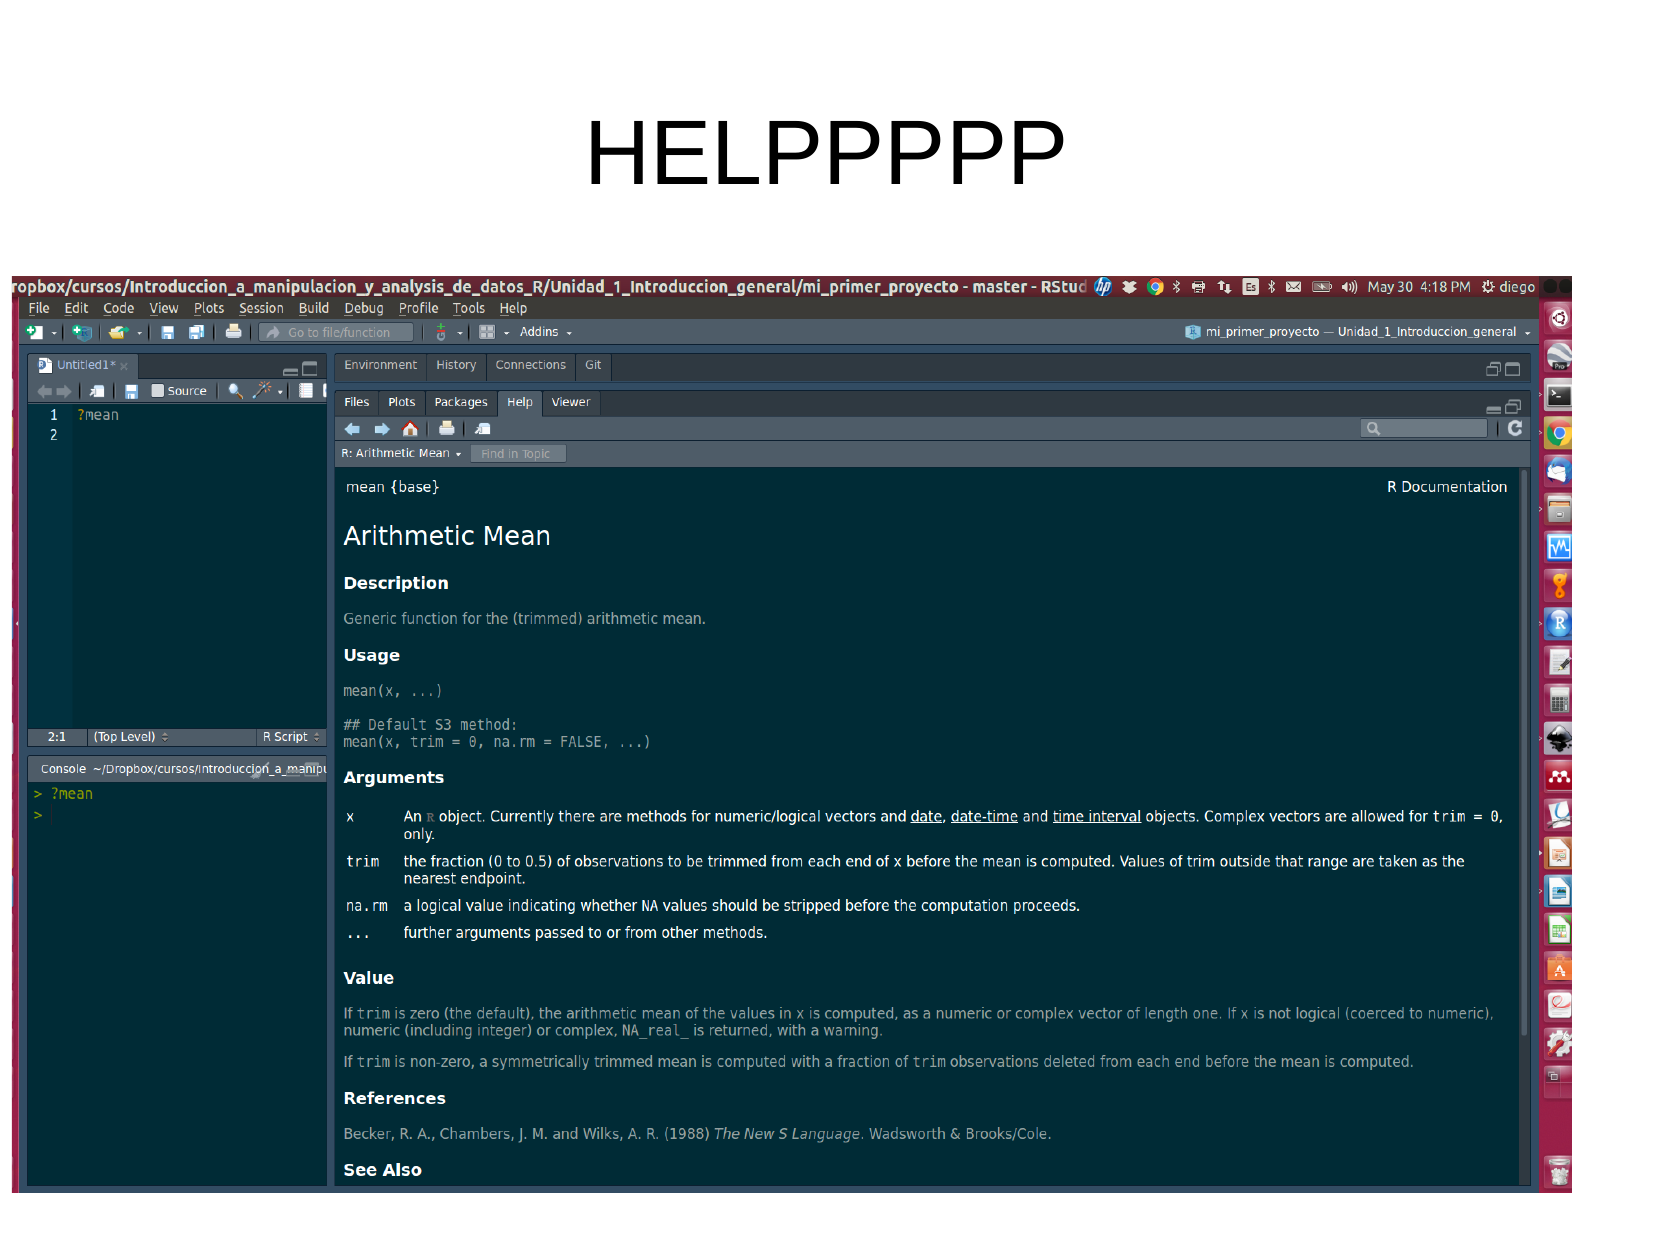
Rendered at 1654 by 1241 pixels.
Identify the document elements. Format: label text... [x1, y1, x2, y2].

title HELPPPPP [82, 49, 1571, 257]
picture [11, 276, 1572, 1193]
